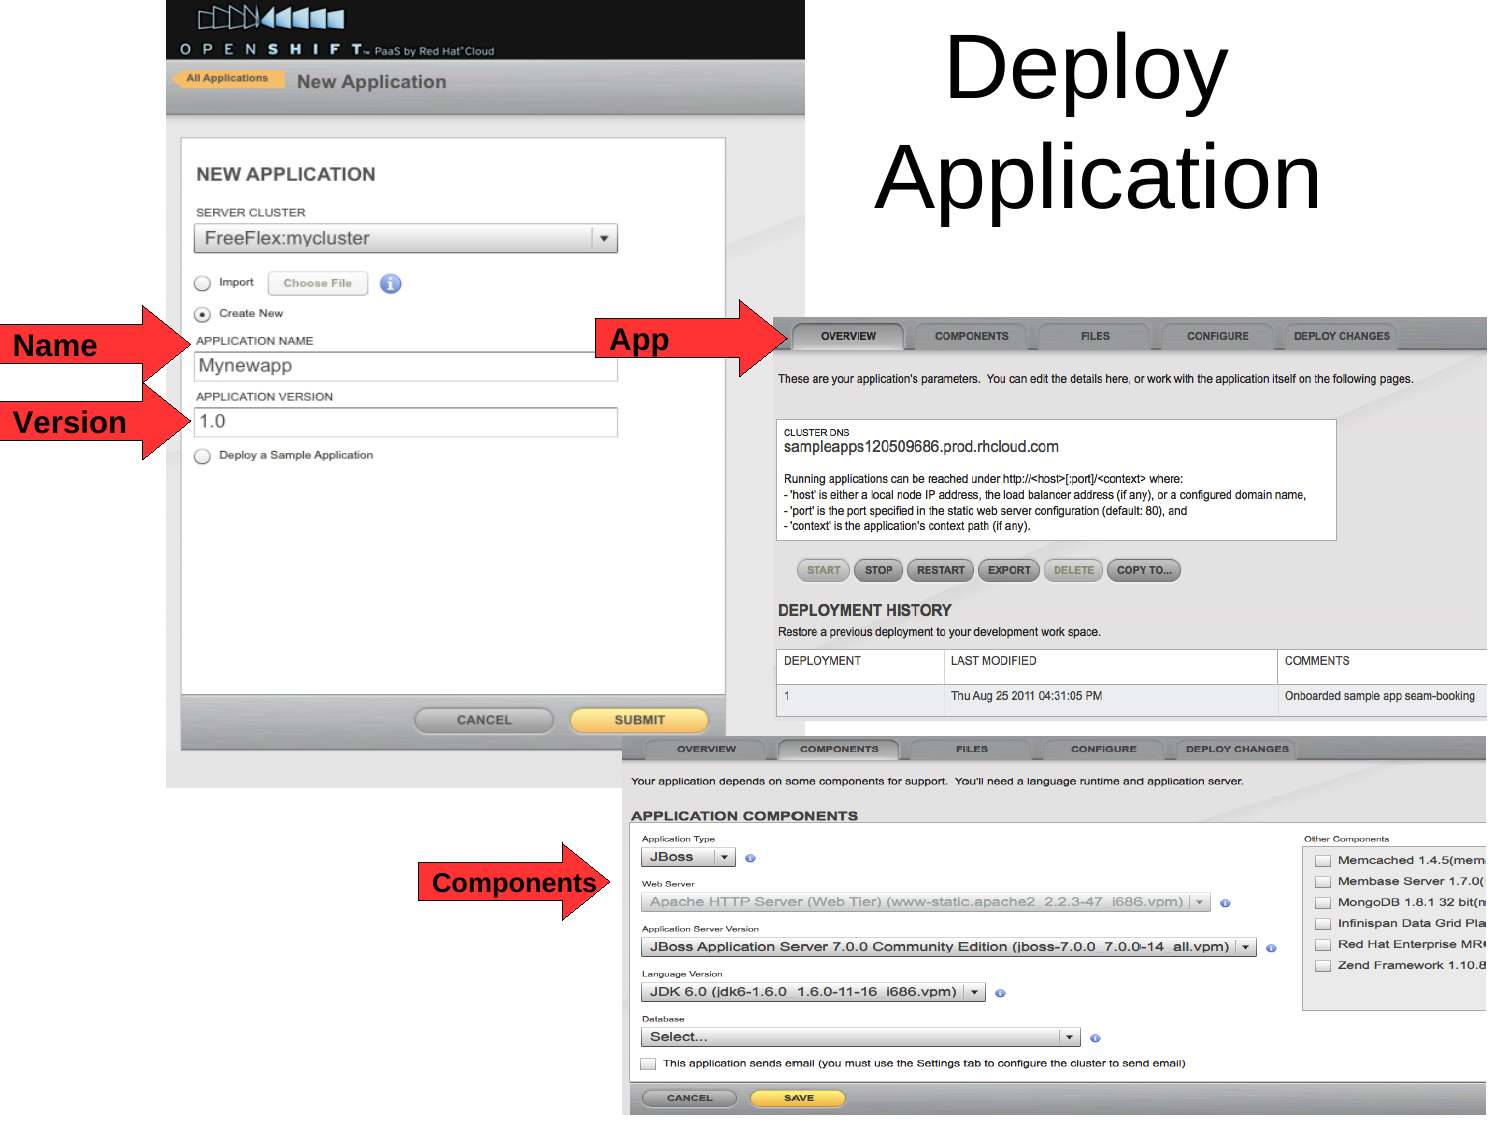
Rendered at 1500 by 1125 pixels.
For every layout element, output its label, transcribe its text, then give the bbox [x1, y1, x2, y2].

text_box App [595, 299, 788, 377]
text_box Components [418, 842, 610, 921]
text_box Name [0, 305, 191, 382]
picture [166, 0, 1487, 1116]
title Deploy Application [805, 0, 1500, 235]
text_box Version [0, 382, 191, 460]
